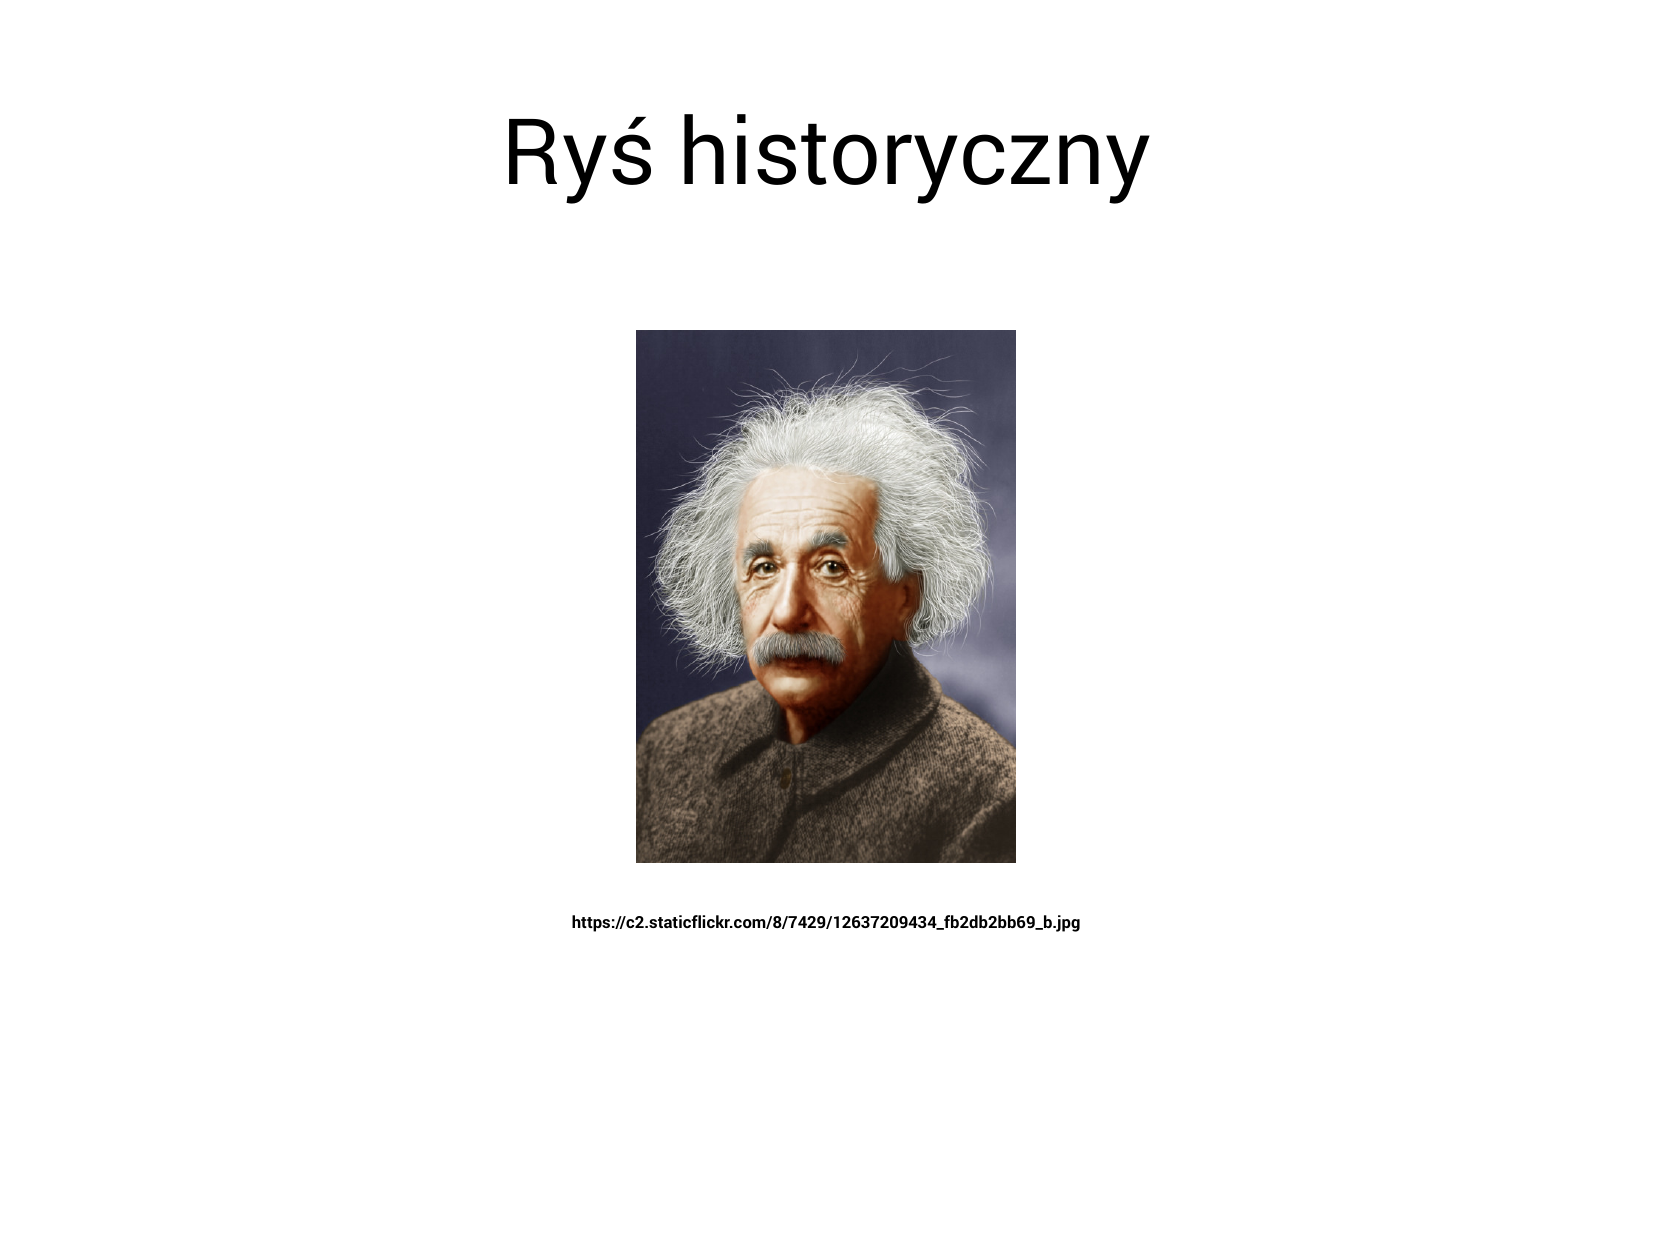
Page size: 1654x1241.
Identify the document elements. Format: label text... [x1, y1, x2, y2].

picture [636, 330, 1016, 863]
title Ryś historyczny [82, 49, 1571, 257]
subtitle https://c2.staticflickr.com/8/7429/12637209434_fb2db2bb69_b.jpg [82, 290, 1571, 1010]
